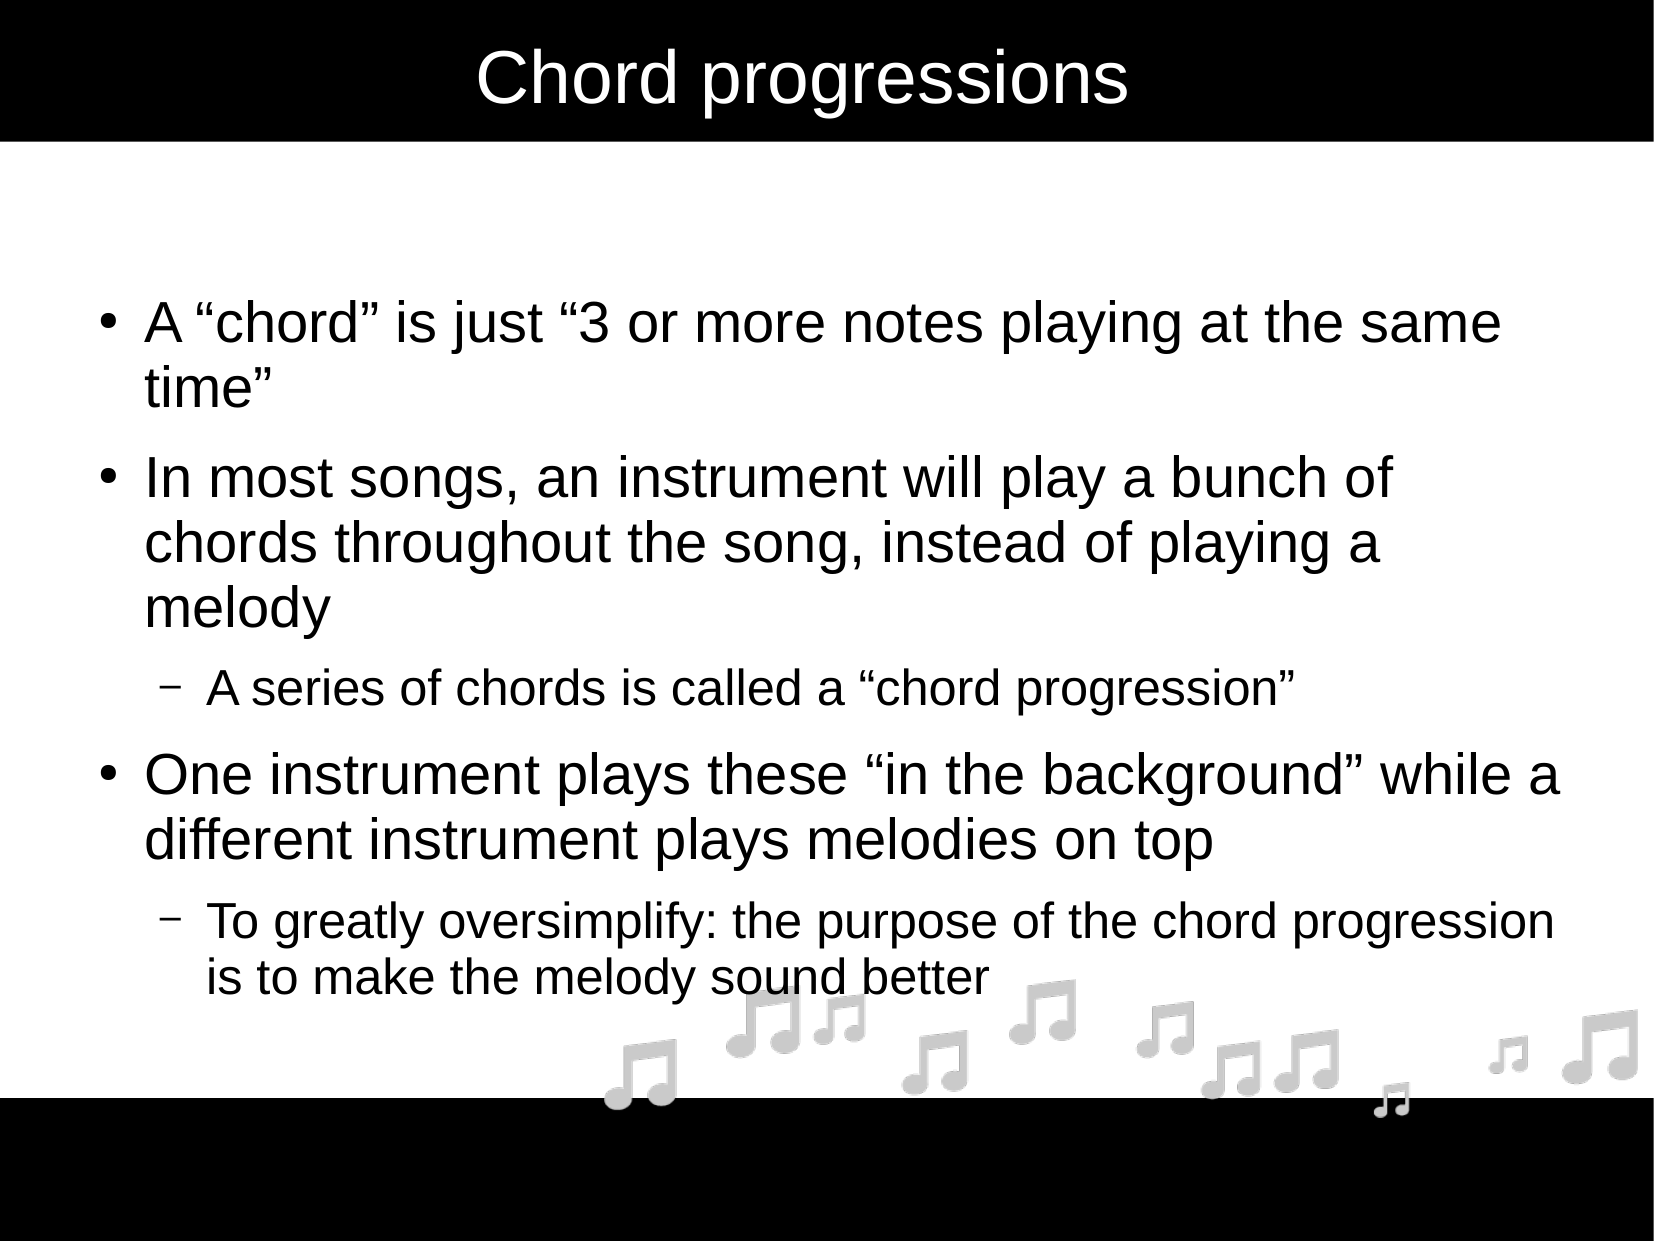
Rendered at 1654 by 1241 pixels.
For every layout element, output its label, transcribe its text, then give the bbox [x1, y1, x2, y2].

title Chord progressions [59, 8, 1548, 148]
list A “chord” is just “3 or more notes playing at the same time” In most songs, an instrument will play a bunch of chords throughout the song, instead of playing a melody A series of chords is called a “chord progression” One instrument plays these “in the background” while a different instrument plays melodies on top To greatly oversimplify: the purpose of the chord progression is to make the melody sound better [82, 290, 1571, 1010]
